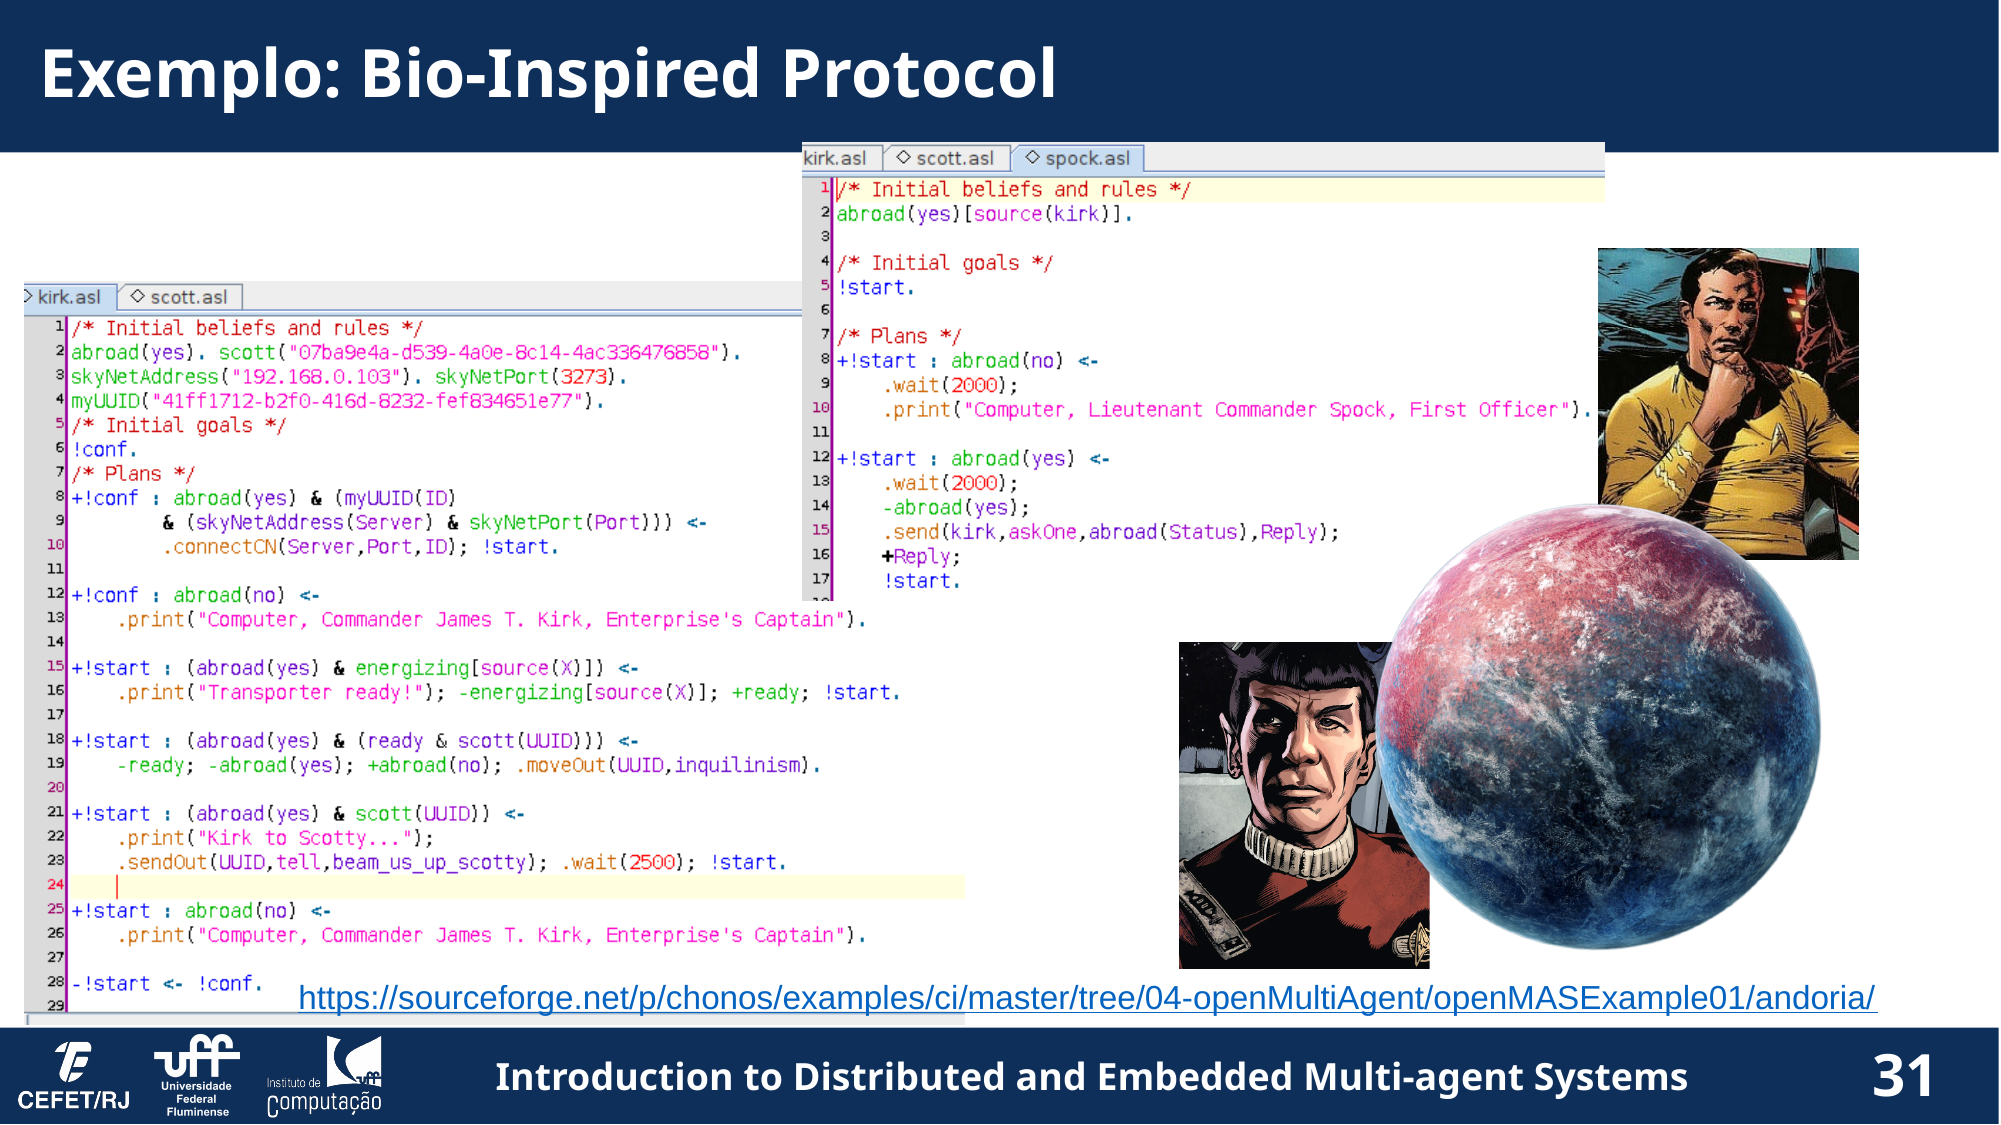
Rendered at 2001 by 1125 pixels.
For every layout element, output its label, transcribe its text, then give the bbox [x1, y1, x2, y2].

picture [153, 1033, 241, 1121]
text_box https://sourceforge.net/p/chonos/examples/ci/master/tree/04-openMultiAgent/openMASExample01/andoria/ [283, 968, 1977, 1024]
text_box Exemplo: Bio-Inspired Protocol [25, 23, 1999, 119]
picture [18, 142, 1859, 1125]
picture [265, 1033, 383, 1118]
